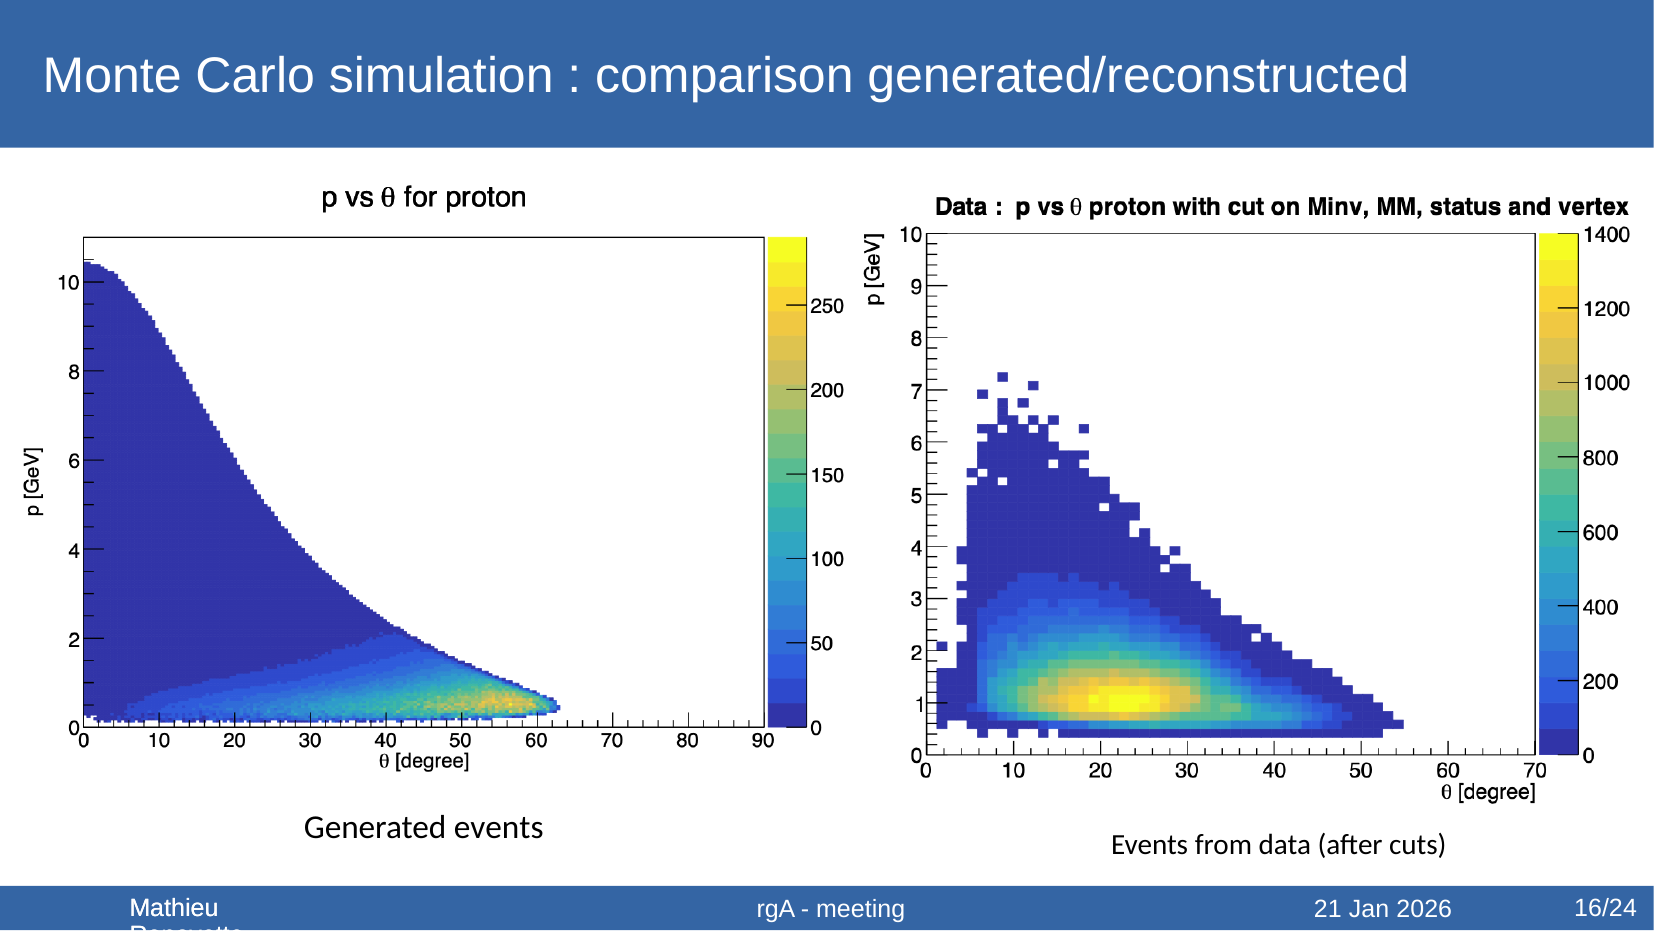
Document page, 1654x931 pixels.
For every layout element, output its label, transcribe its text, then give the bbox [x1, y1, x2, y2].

text_box 16/24 [1559, 885, 1654, 930]
text_box [226, 885, 1654, 931]
text_box Generated events [288, 797, 571, 853]
text_box [0, 885, 131, 931]
text_box Mathieu Ronayette [114, 885, 355, 929]
text_box [0, 0, 1654, 148]
text_box 21 Jan 2026 [1299, 887, 1536, 931]
picture [9, 181, 1641, 818]
text_box rgA - meeting [734, 887, 953, 931]
text_box Events from data (after cuts) [1096, 818, 1467, 869]
text_box Monte Carlo simulation : comparison generated/reconstructed [27, 40, 1496, 114]
